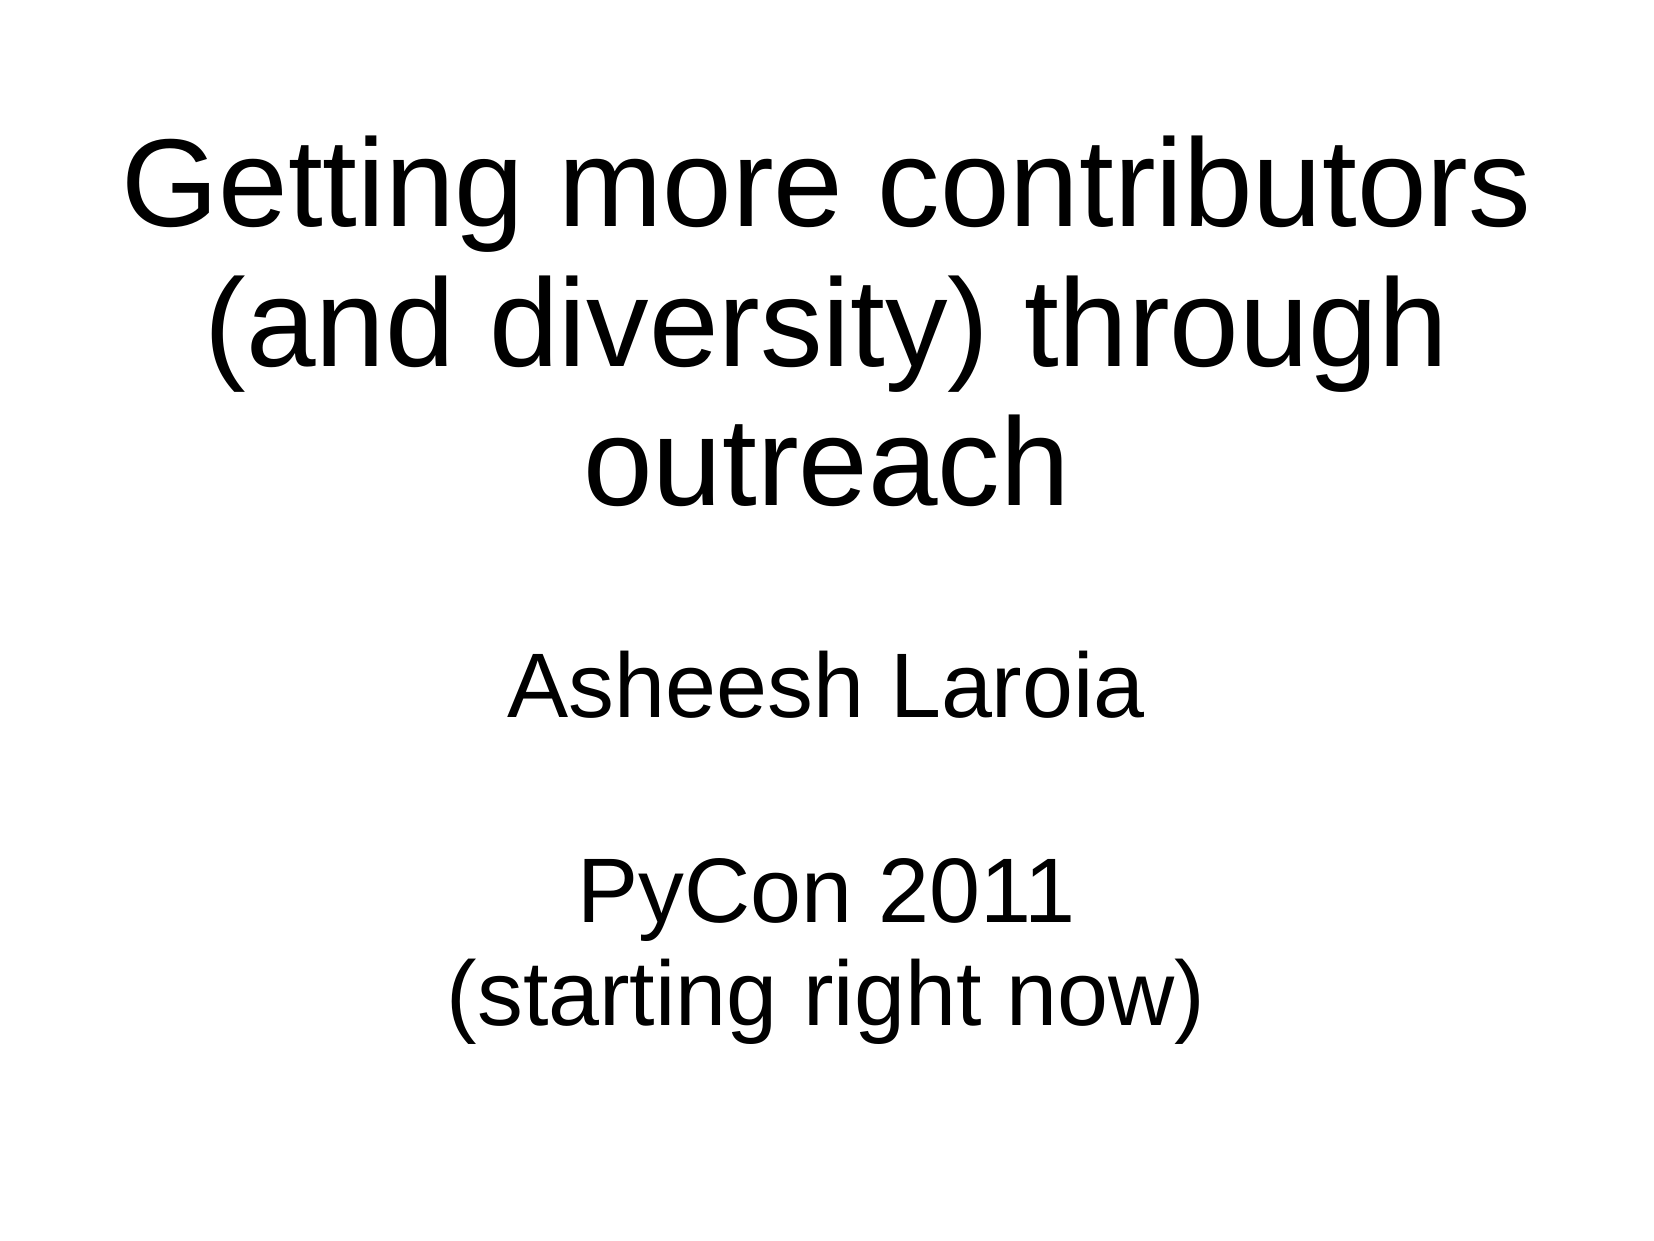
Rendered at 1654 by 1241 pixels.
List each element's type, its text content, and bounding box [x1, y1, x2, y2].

subtitle Getting more contributors (and diversity) through outreach Asheesh Laroia PyCon 2011 (starting right now) [82, 56, 1571, 1102]
